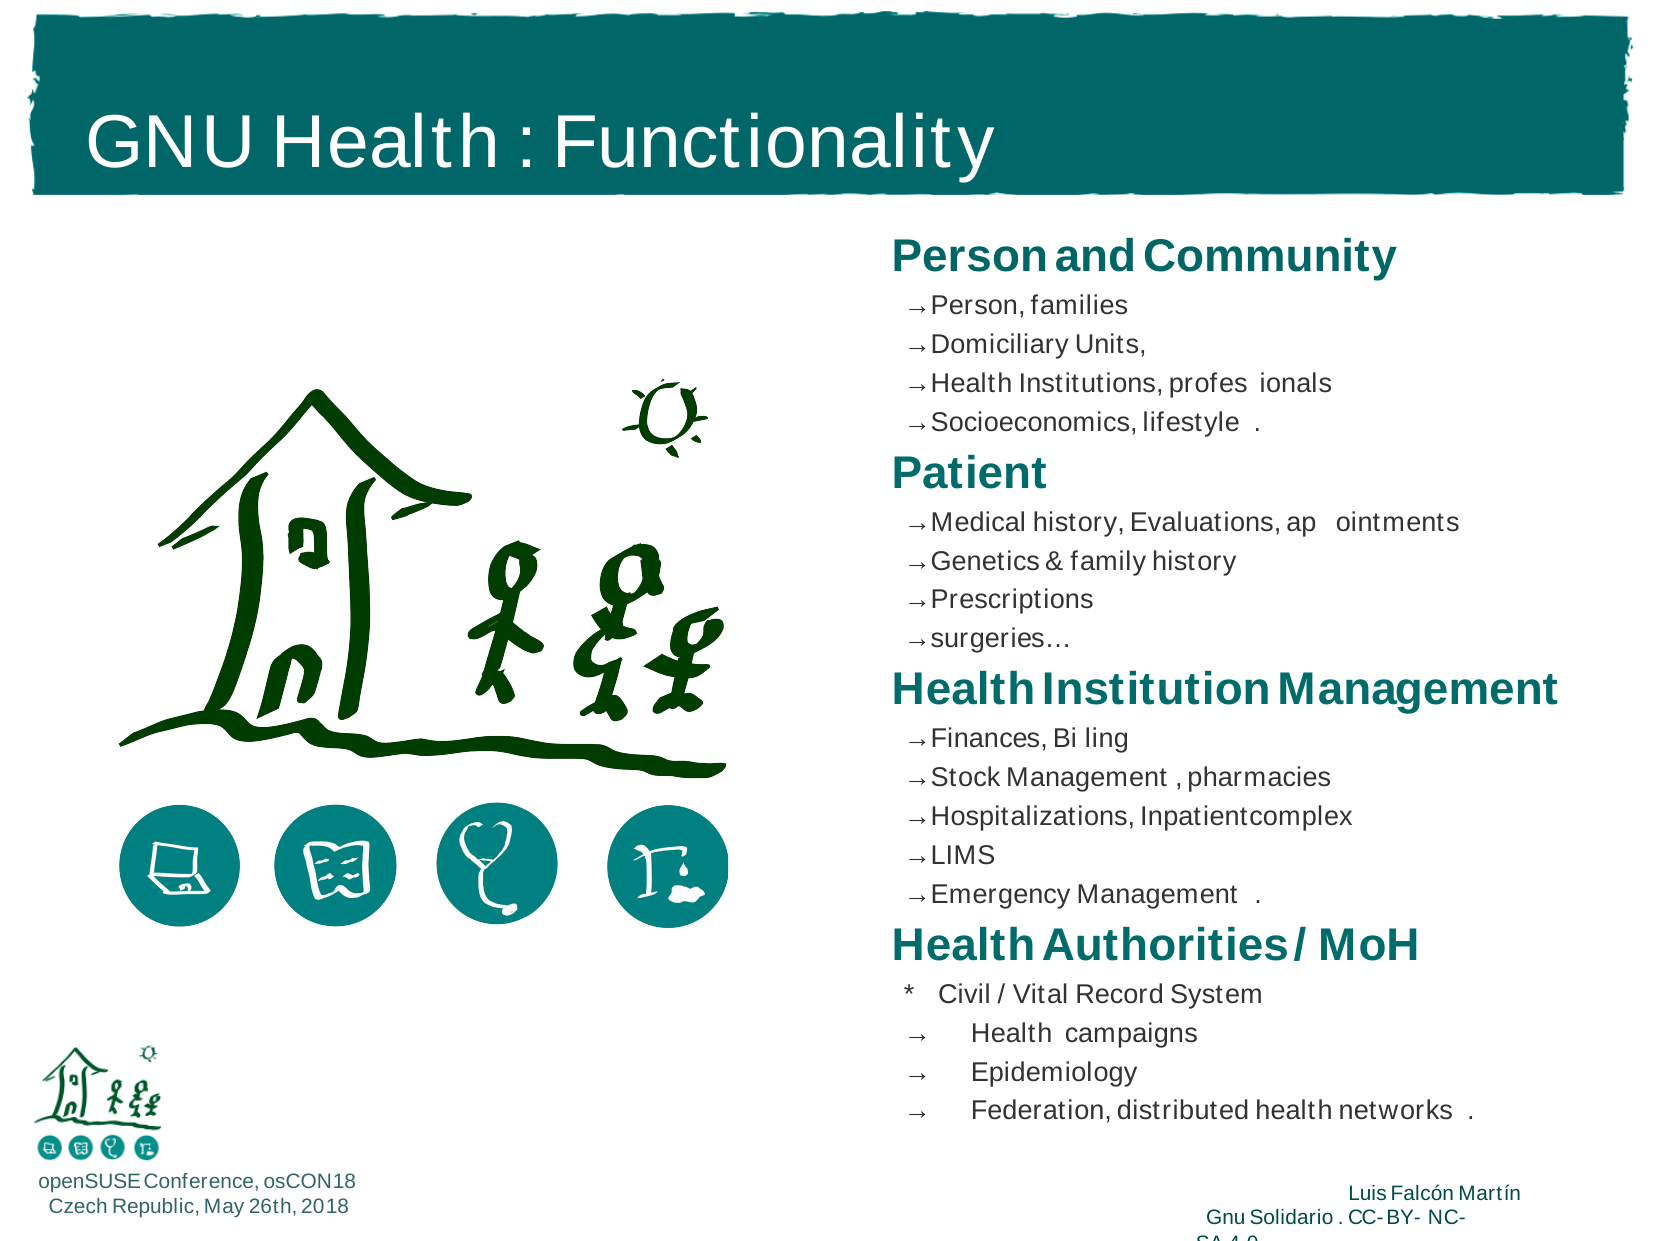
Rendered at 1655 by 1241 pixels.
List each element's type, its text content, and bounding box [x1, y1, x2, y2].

text_box LuisFalcónMartín GnuSolidario.CC-BY-NC-SA4.0 [1193, 1179, 1531, 1230]
text_box [118, 379, 728, 927]
text_box PersonandCommunity →Person,families →DomiciliaryUnits, →HealthInstitutions,profesionals →Socioeconomics,lifestyle. Patient →Medicalhistory,Evaluations,ap ointments →Genetics&familyhistory →Prescriptions →surgeries… HealthInstitutionManagement →Finances,Biling →StockManagement,pharmacies →Hospitalizations,Inpatientcomplex →LIMS →EmergencyManagement. HealthAuthorities/MoH * Civil/VitalRecordSystem →Healthcampaigns →Epidemiology →Federation,distributedhealthnetworks. [889, 225, 1571, 1120]
text_box openSUSEConference,osCON18 CzechRepublic,May26th,2018 [36, 1167, 361, 1218]
title GNUHealth:Functionality [48, 74, 1607, 179]
